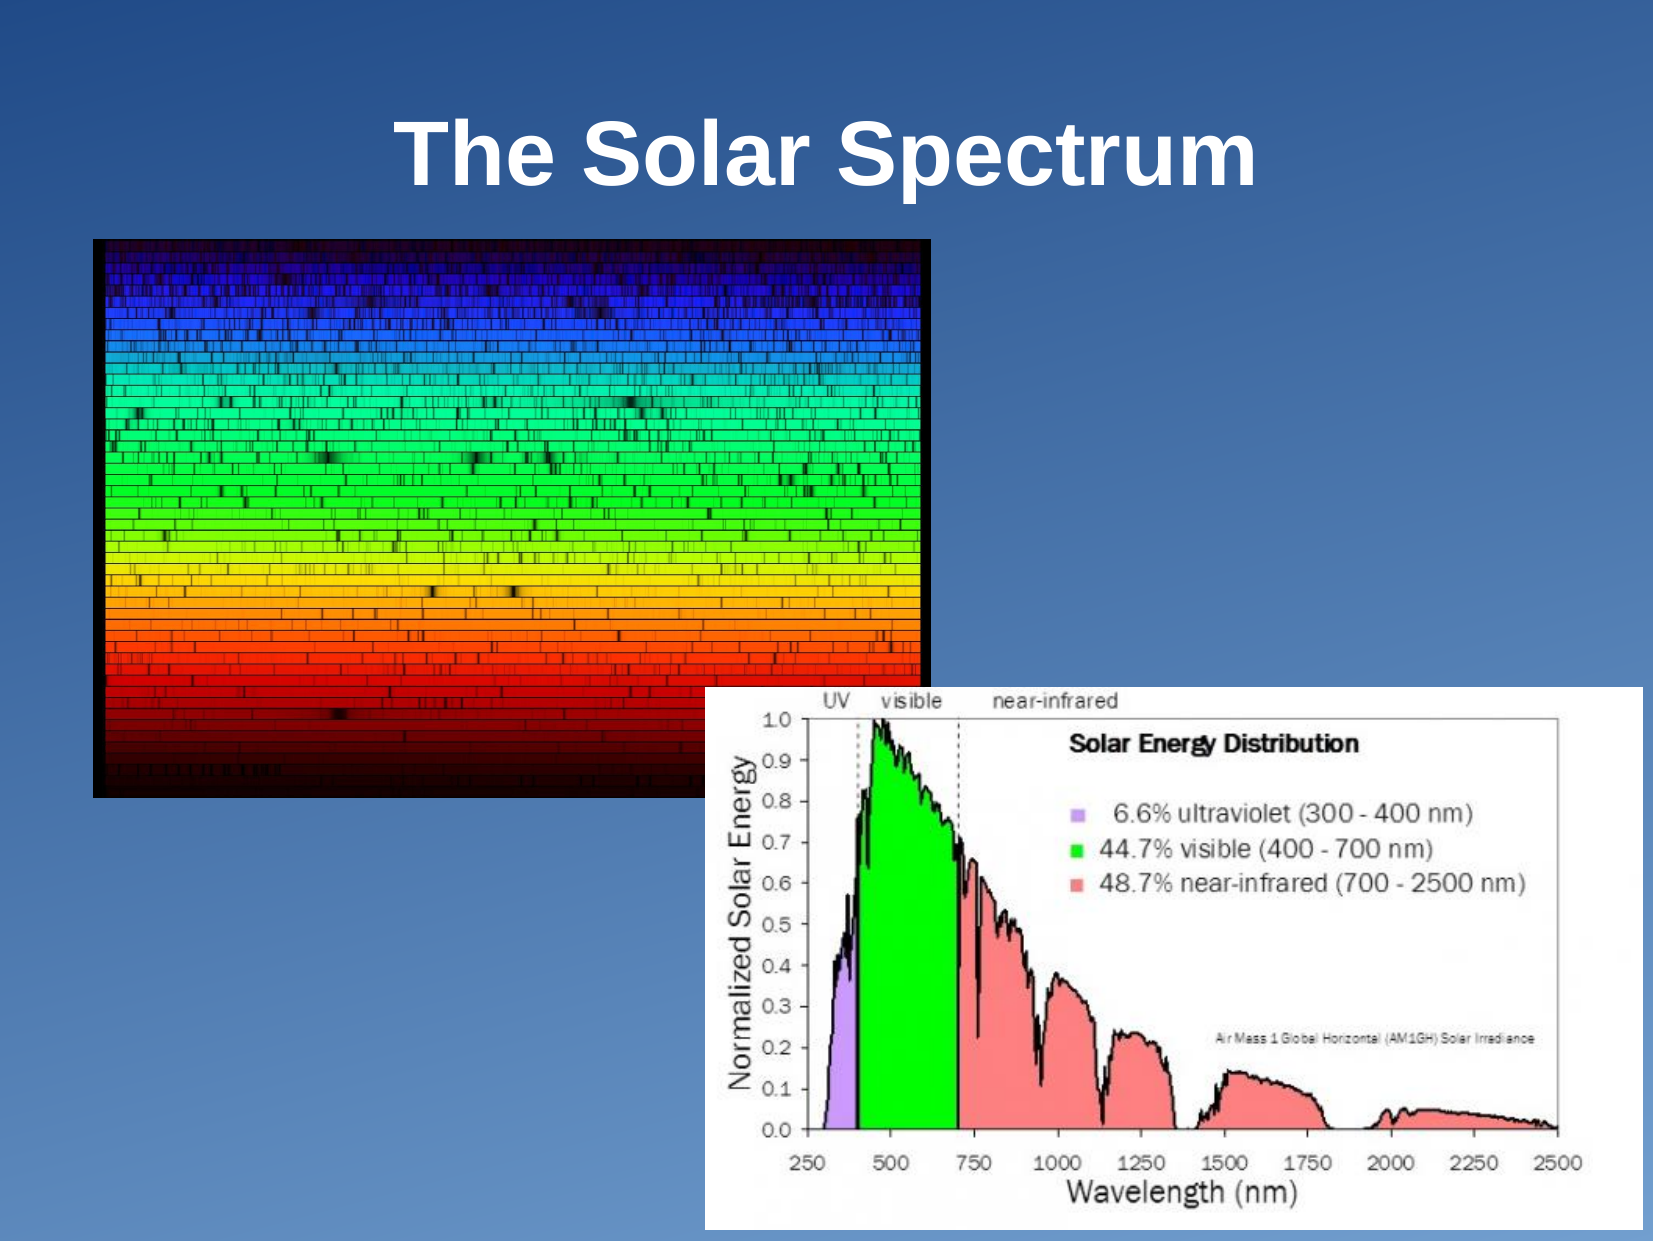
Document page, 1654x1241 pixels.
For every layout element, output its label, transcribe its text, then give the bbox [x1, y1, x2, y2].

picture [93, 258, 1643, 1231]
title The Solar Spectrum [83, 49, 1571, 258]
